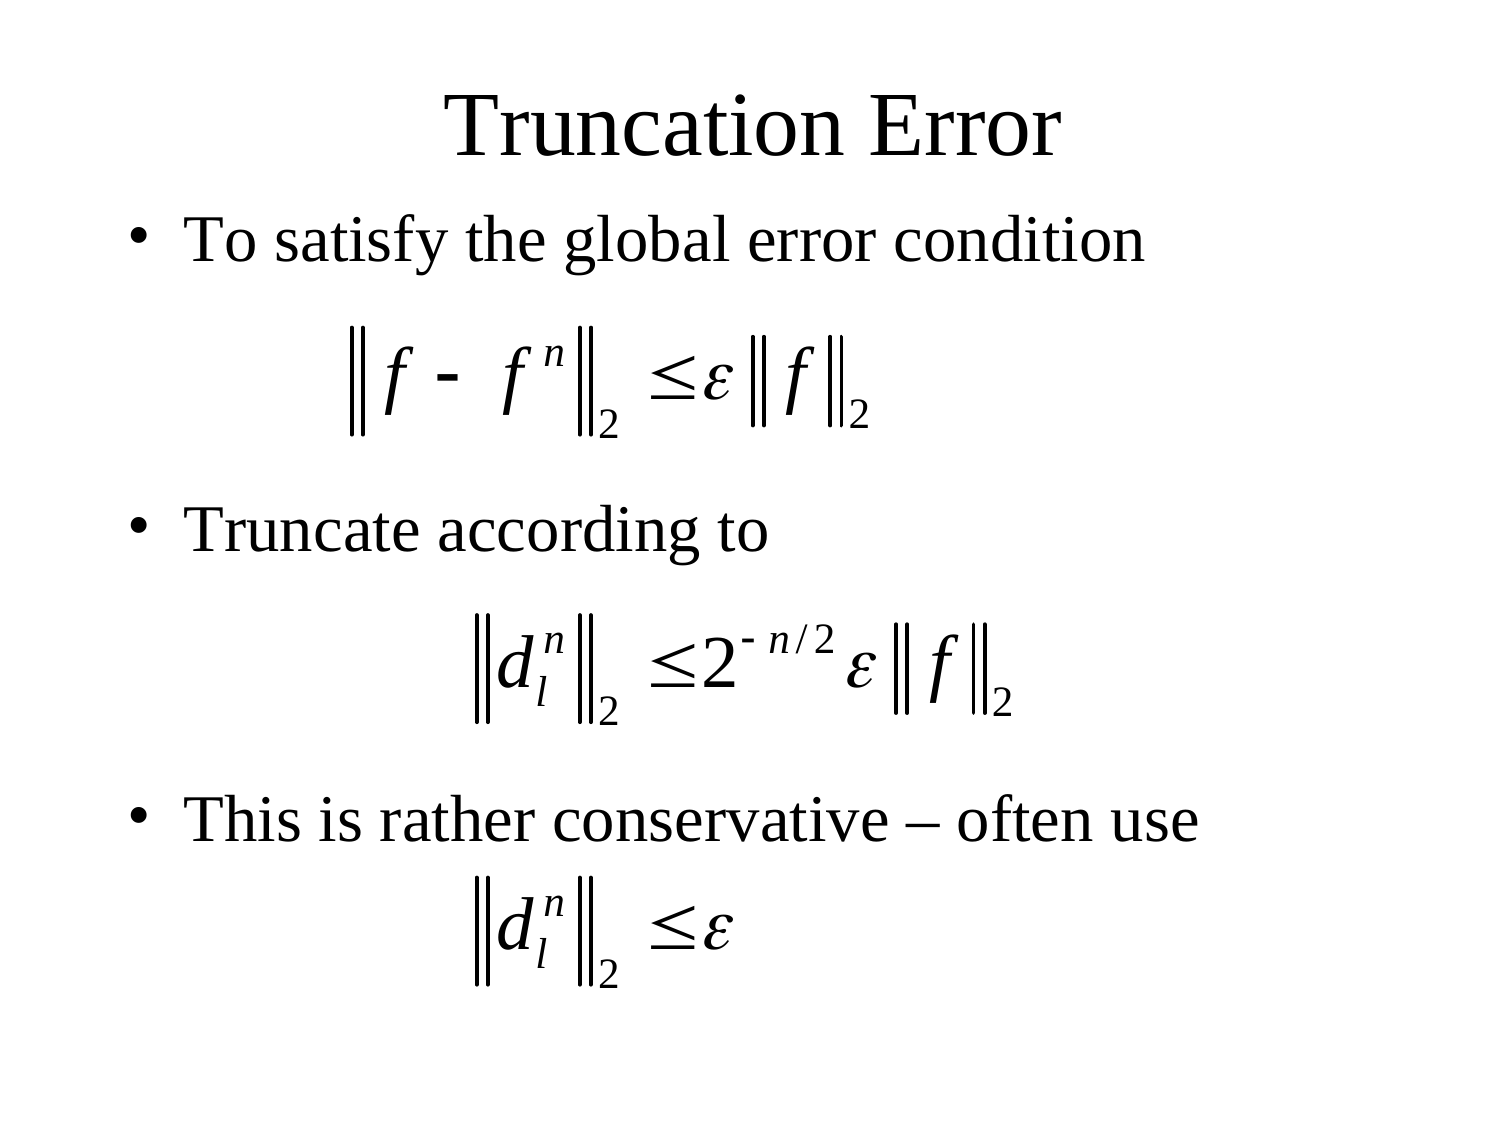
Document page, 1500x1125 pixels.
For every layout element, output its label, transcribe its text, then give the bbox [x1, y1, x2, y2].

title Truncation Error [99, 24, 1375, 213]
chart [462, 862, 750, 1007]
list To satisfy the global error condition Truncate according to This is rather conservative – often use [112, 187, 1388, 960]
chart [462, 600, 1030, 744]
chart [337, 312, 887, 456]
